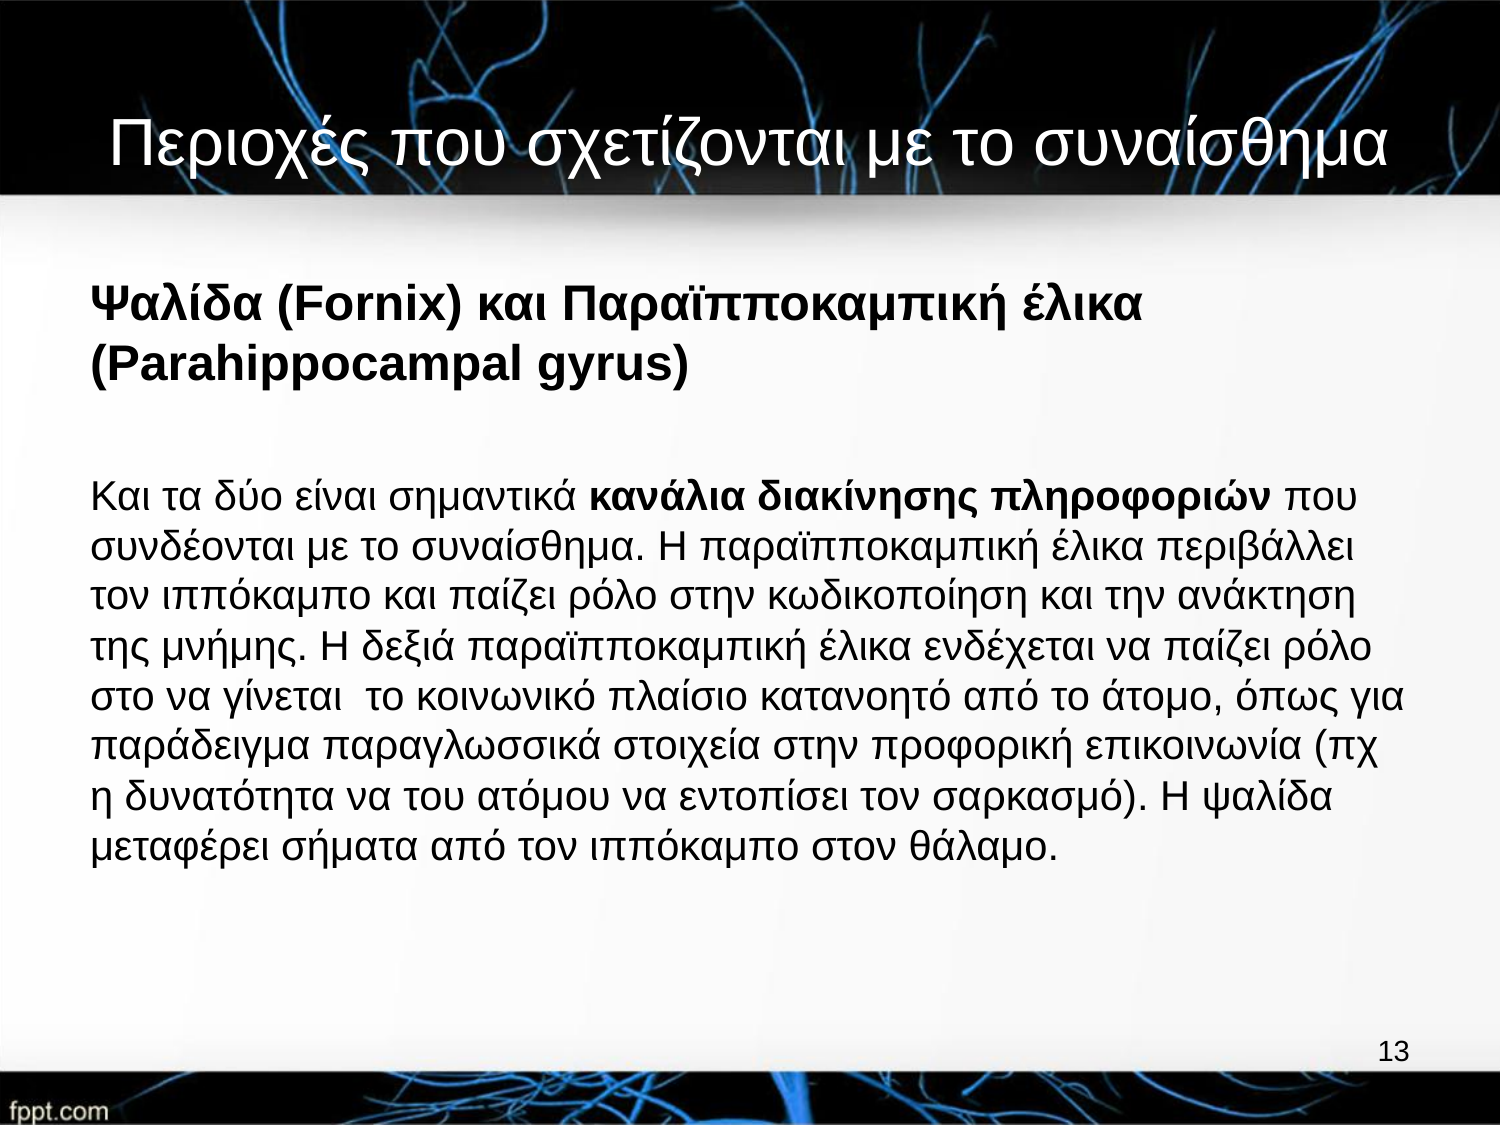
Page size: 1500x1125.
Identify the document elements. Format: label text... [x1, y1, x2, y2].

list Ψαλίδα (Fornix) και Παραϊπποκαμπική έλικα (Parahippocampal gyrus) Και τα δύο είναι σημαντικά κανάλια διακίνησης πληροφοριών που συνδέονται με το συναίσθημα. Η παραϊπποκαμπική έλικα περιβάλλει τον ιππόκαμπο και παίζει ρόλο στην κωδικοποίηση και την ανάκτηση της μνήμης. Η δεξιά παραϊπποκαμπική έλικα ενδέχεται να παίζει ρόλο στο να γίνεται το κοινωνικό πλαίσιο κατανοητό από το άτομο, όπως για παράδειγμα παραγλωσσικά στοιχεία στην προφορική επικοινωνία (πχ η δυνατότητα να του ατόμου να εντοπίσει τον σαρκασμό). Η ψαλίδα μεταφέρει σήματα από τον ιππόκαμπο στον θάλαμο. [75, 262, 1425, 1005]
picture [0, 0, 1500, 1125]
title Περιοχές που σχετίζονται με το συναίσθημα [75, 45, 1425, 233]
